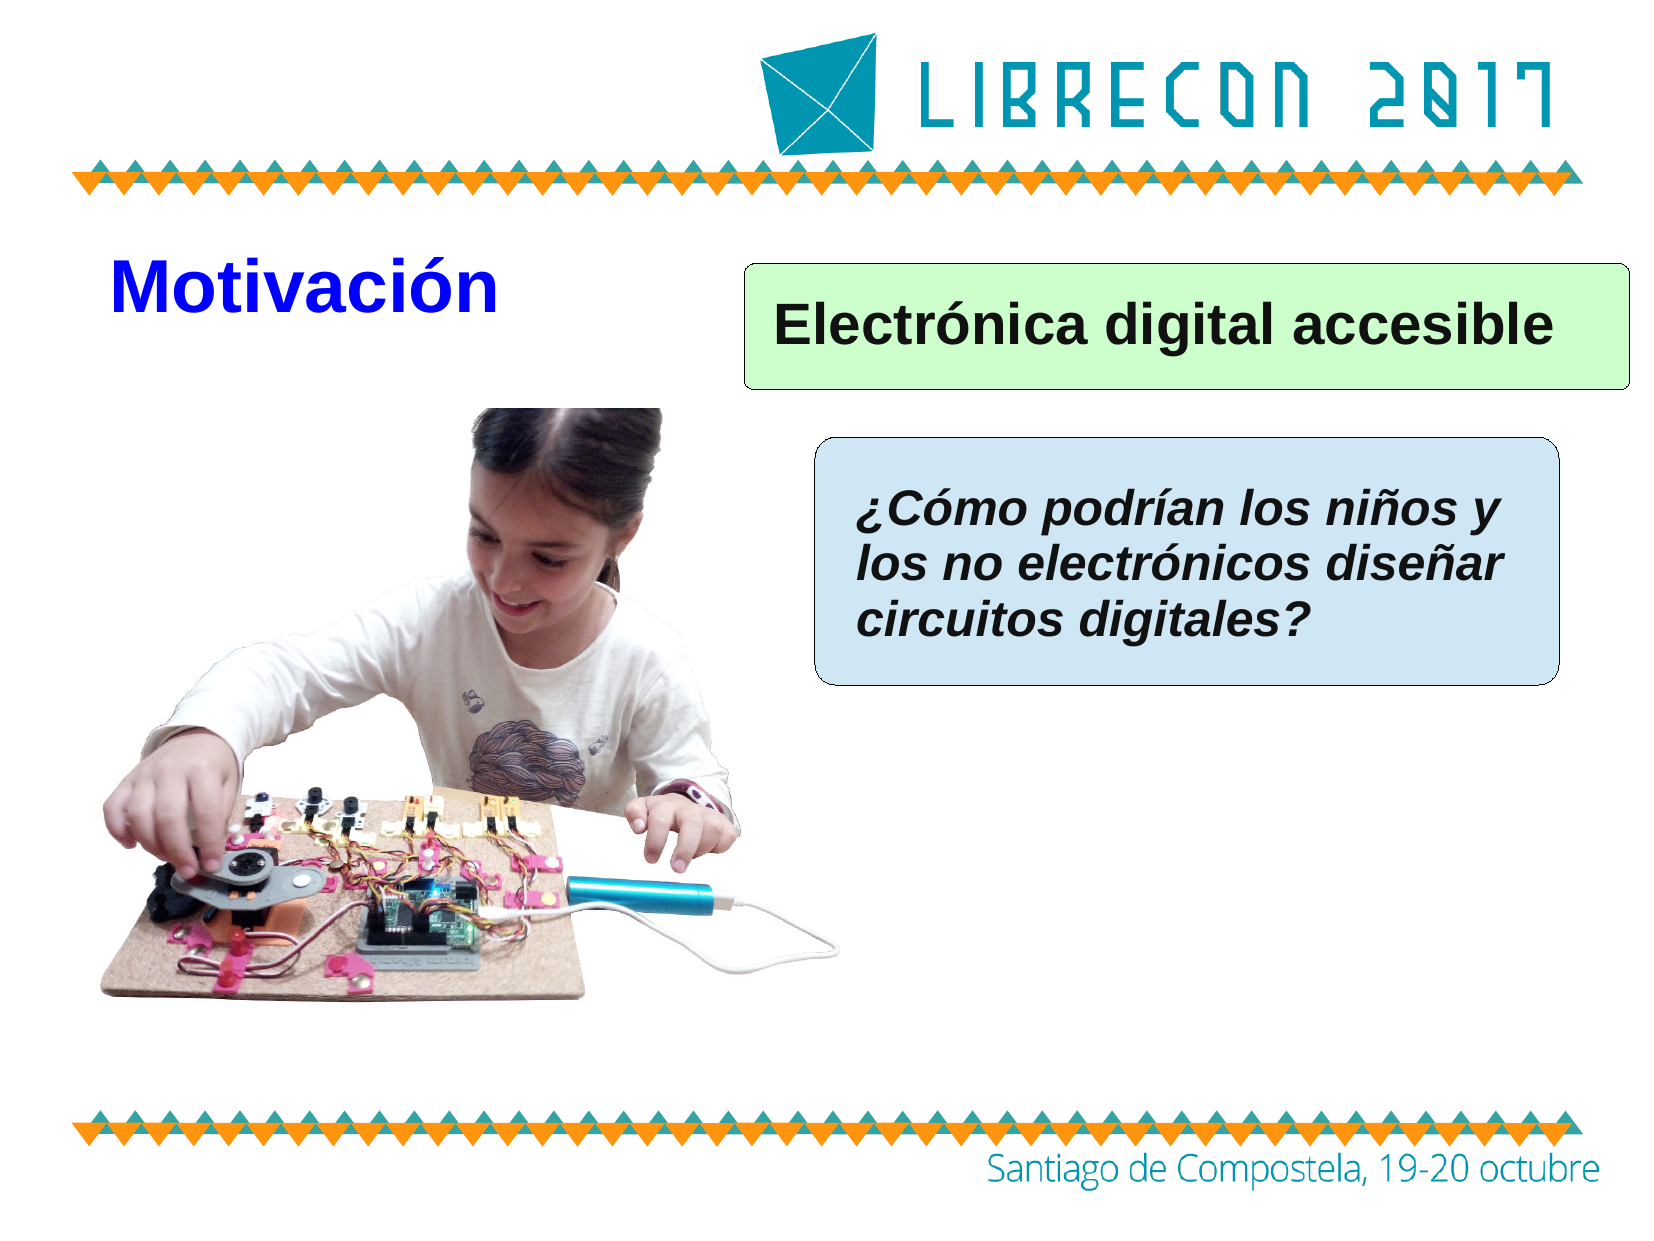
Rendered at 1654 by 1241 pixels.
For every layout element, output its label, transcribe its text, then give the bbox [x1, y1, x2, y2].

text_box [814, 437, 1560, 686]
picture [744, 13, 1571, 164]
text_box Motivación [94, 237, 524, 343]
text_box ¿Cómo podrían los niños y los no electrónicos diseñar circuitos digitales? [841, 472, 1536, 711]
text_box Electrónica digital accesible [759, 284, 1619, 378]
picture [65, 408, 885, 1024]
picture [968, 1133, 1617, 1199]
text_box [744, 263, 1630, 390]
